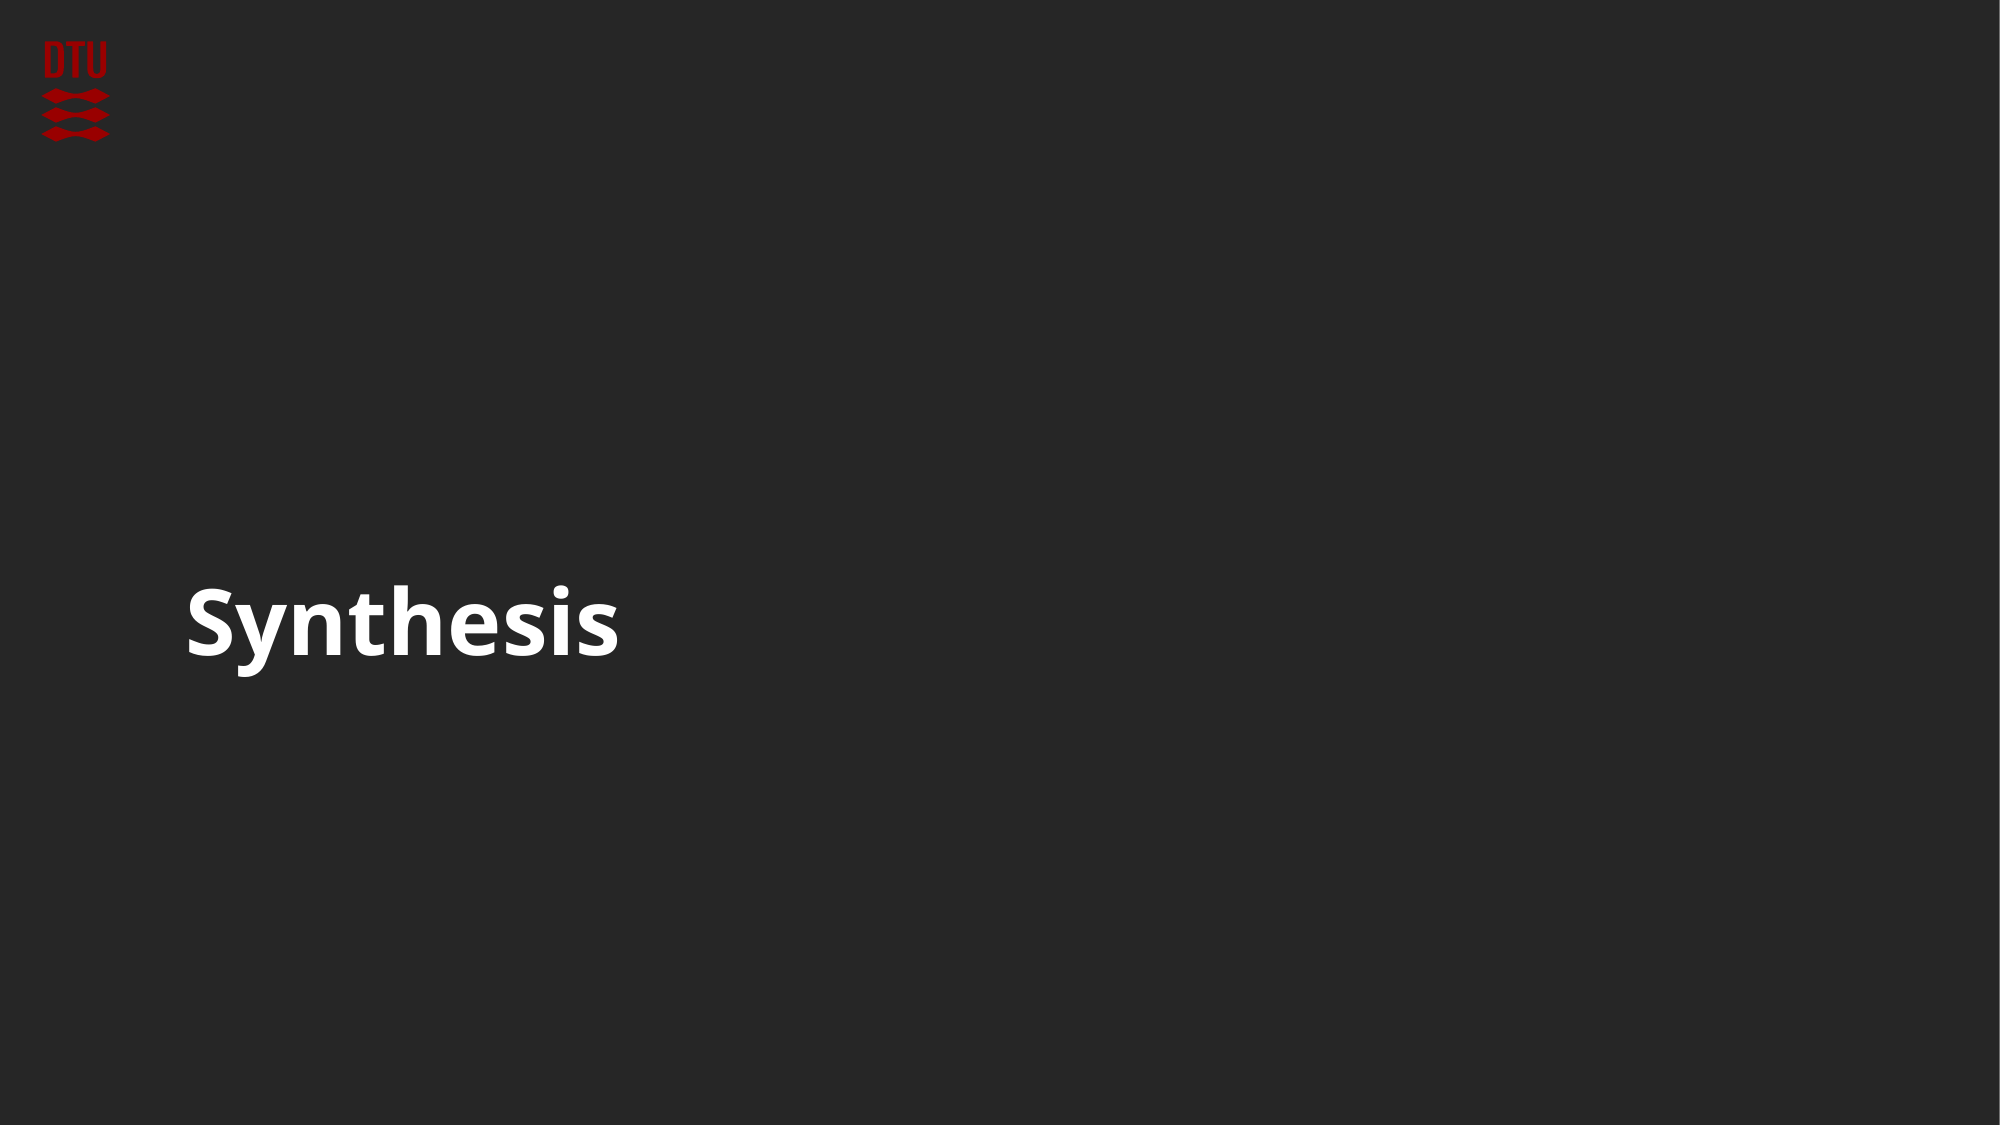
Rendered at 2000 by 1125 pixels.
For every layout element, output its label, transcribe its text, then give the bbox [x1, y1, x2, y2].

subtitle Synthesis [185, 501, 1713, 739]
